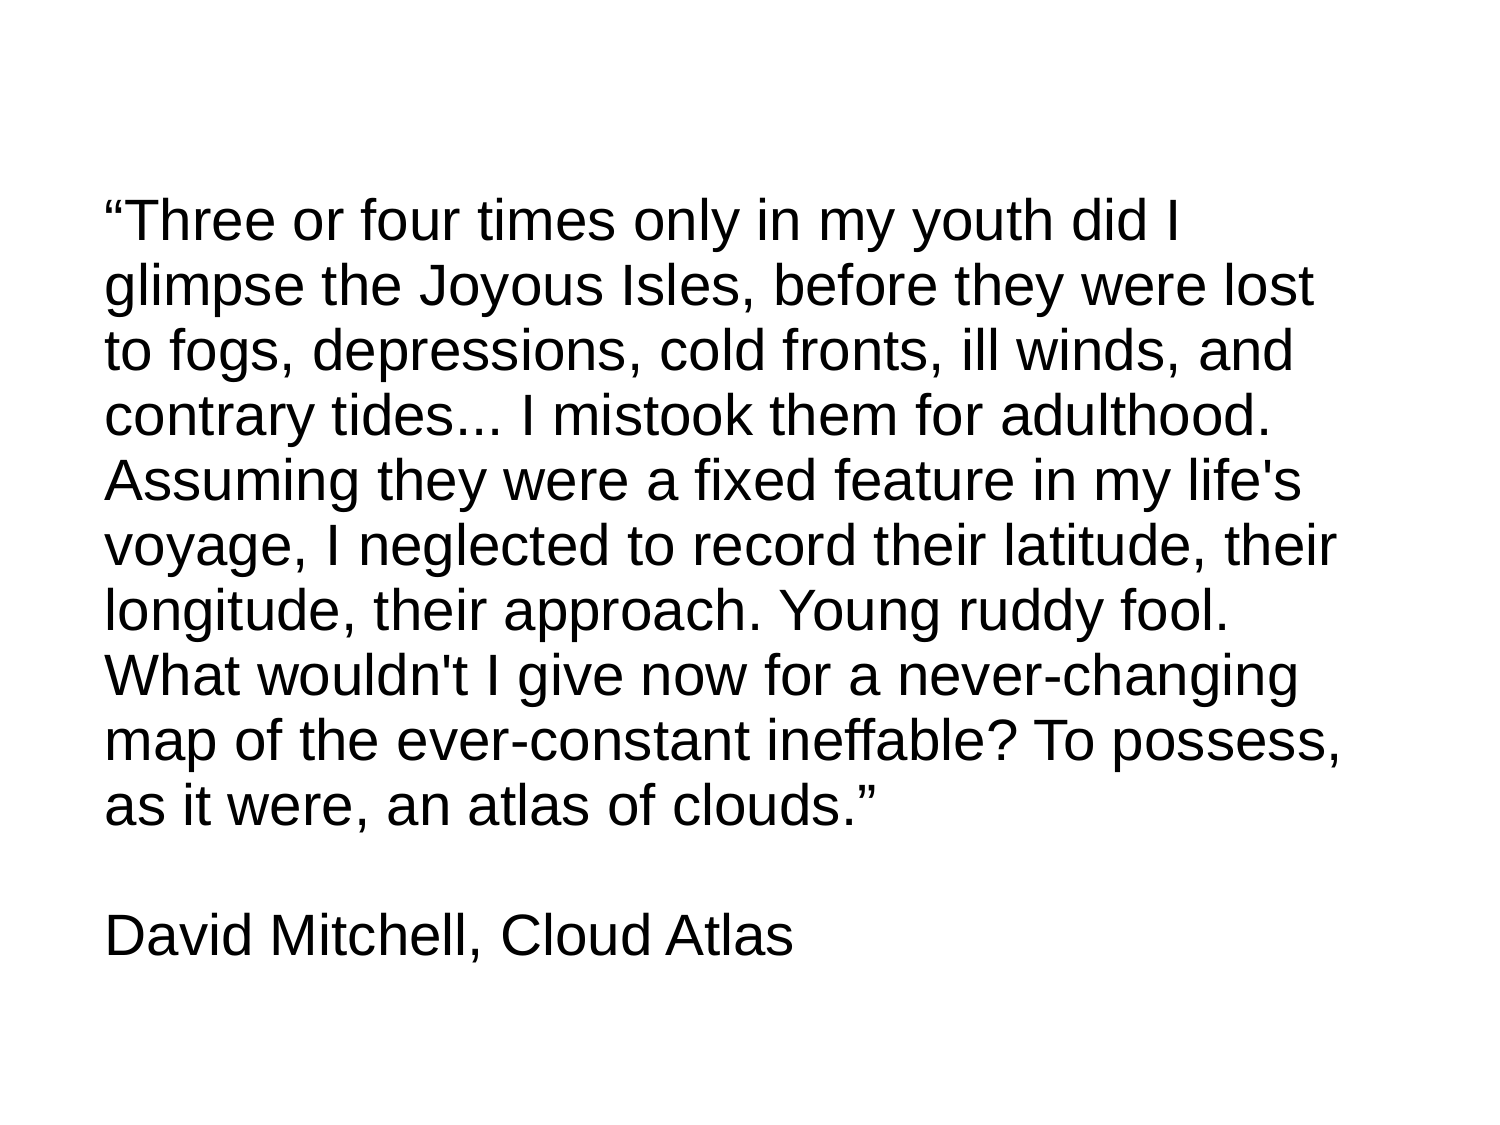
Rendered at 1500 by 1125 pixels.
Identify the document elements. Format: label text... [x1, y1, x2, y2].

text_box “Three or four times only in my youth did I glimpse the Joyous Isles, before they were lost to fogs, depressions, cold fronts, ill winds, and contrary tides... I mistook them for adulthood. Assuming they were a fixed feature in my life's voyage, I neglected to record their latitude, their longitude, their approach. Young ruddy fool. What wouldn't I give now for a never-changing map of the ever-constant ineffable? To possess, as it were, an atlas of clouds.” David Mitchell, Cloud Atlas [90, 179, 1366, 991]
